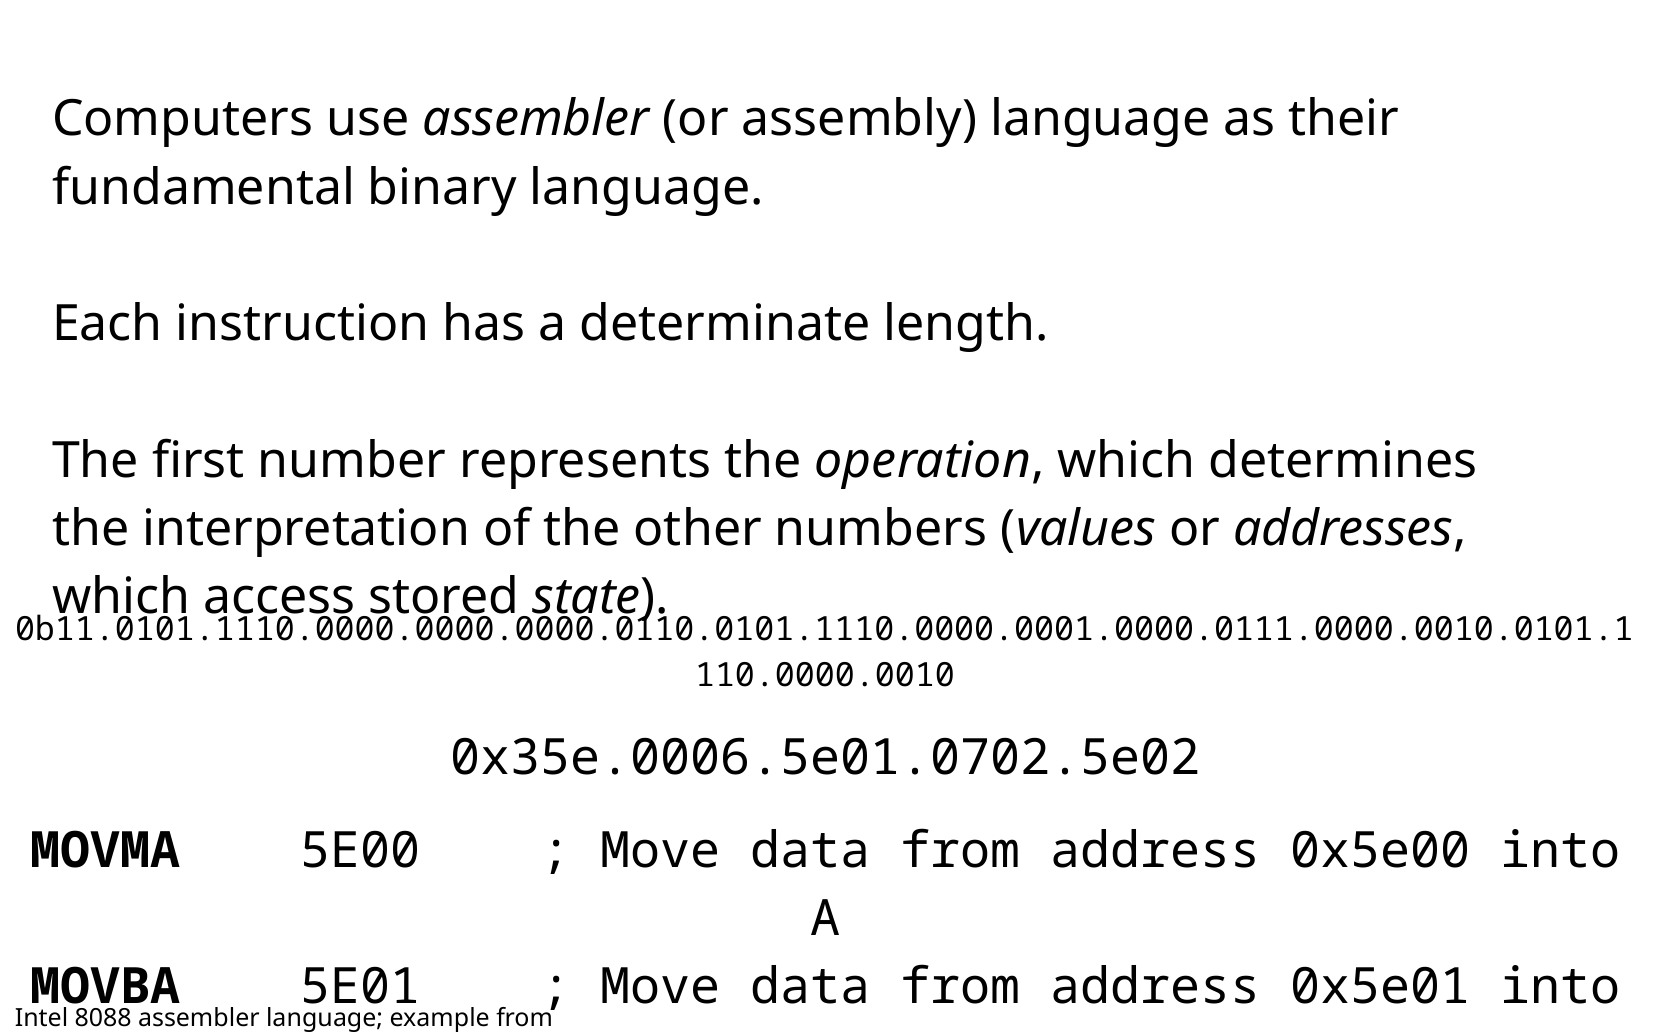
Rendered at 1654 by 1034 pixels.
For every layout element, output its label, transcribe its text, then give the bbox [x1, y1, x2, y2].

text_box Intel 8088 assembler language; example from https://faculty.etsu.edu/tarnoff/ntes2150/assembly/assembly.htm [0, 992, 1276, 1034]
text_box 0b11.0101.1110.0000.0000.0000.0110.0101.1110.0000.0001.0000.0111.0000.0010.0101.1110.0000.0010 0x35e.0006.5e01.0702.5e02 MOVMA 5E00 ; Move data from address 0x5e00 into A MOVBA 5E01 ; Move data from address 0x5e01 into A ADDAB ; Add A and B and put result in A MOVAM 5E02 ; Move data from A to address 0x5e02 [0, 597, 1651, 946]
text_box Computers use assembler (or assembly) language as their fundamental binary language. Each instruction has a determinate length. The first number represents the operation, which determines the interpretation of the other numbers (values or addresses, which access stored state). [37, 75, 1576, 508]
